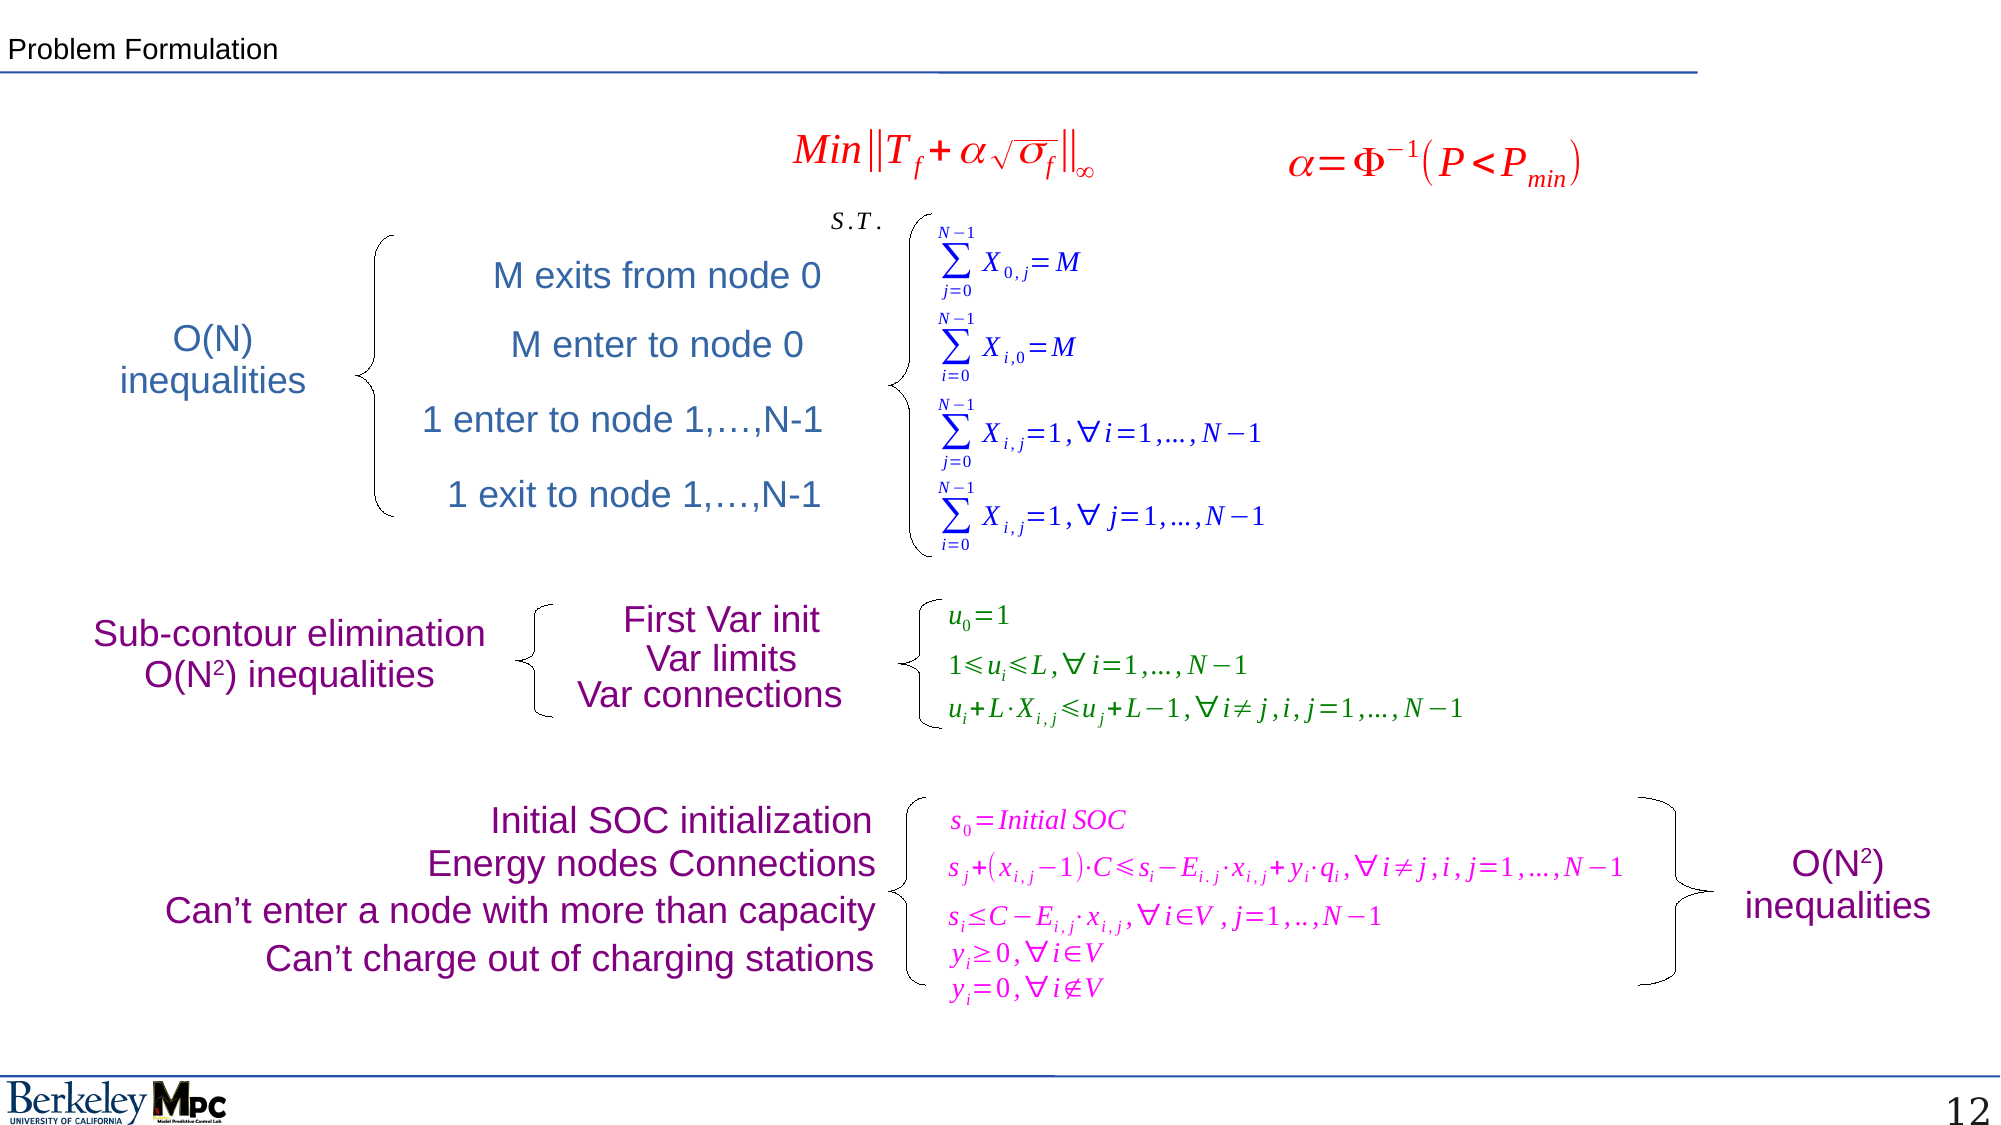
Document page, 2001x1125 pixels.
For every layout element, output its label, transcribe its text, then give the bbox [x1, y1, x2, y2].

chart [941, 599, 1017, 636]
title Problem Formulation [7, 7, 1930, 92]
chart [941, 692, 1471, 729]
text_box Can’t charge out of charging stations [250, 929, 926, 995]
picture [0, 1072, 226, 1125]
chart [779, 126, 1107, 180]
chart [931, 477, 1273, 555]
text_box Initial SOC initialization [475, 791, 889, 835]
text_box M enter to node 0 [469, 315, 845, 373]
text_box Can’t enter a node with more than capacity [150, 882, 901, 948]
text_box Var limits [552, 630, 891, 688]
text_box Sub-contour elimination O(N2) inequalities [59, 604, 520, 723]
chart [931, 308, 1085, 386]
chart [931, 222, 1089, 300]
chart [824, 207, 889, 236]
text_box 1 exit to node 1,…,N-1 [418, 466, 851, 530]
chart [943, 804, 1134, 841]
chart [941, 900, 1390, 1009]
text_box Var connections [541, 666, 879, 723]
text_box Energy nodes Connections [412, 835, 901, 882]
text_box M exits from node 0 [469, 247, 845, 305]
chart [941, 649, 1255, 686]
chart [941, 849, 1631, 887]
text_box O(N2) inequalities [1688, 835, 1989, 934]
text_box First Var init [552, 591, 891, 630]
text_box O(N) inequalities [63, 310, 364, 409]
chart [931, 394, 1269, 472]
chart [1274, 133, 1595, 194]
text_box 1 enter to node 1,…,N-1 [400, 391, 845, 455]
